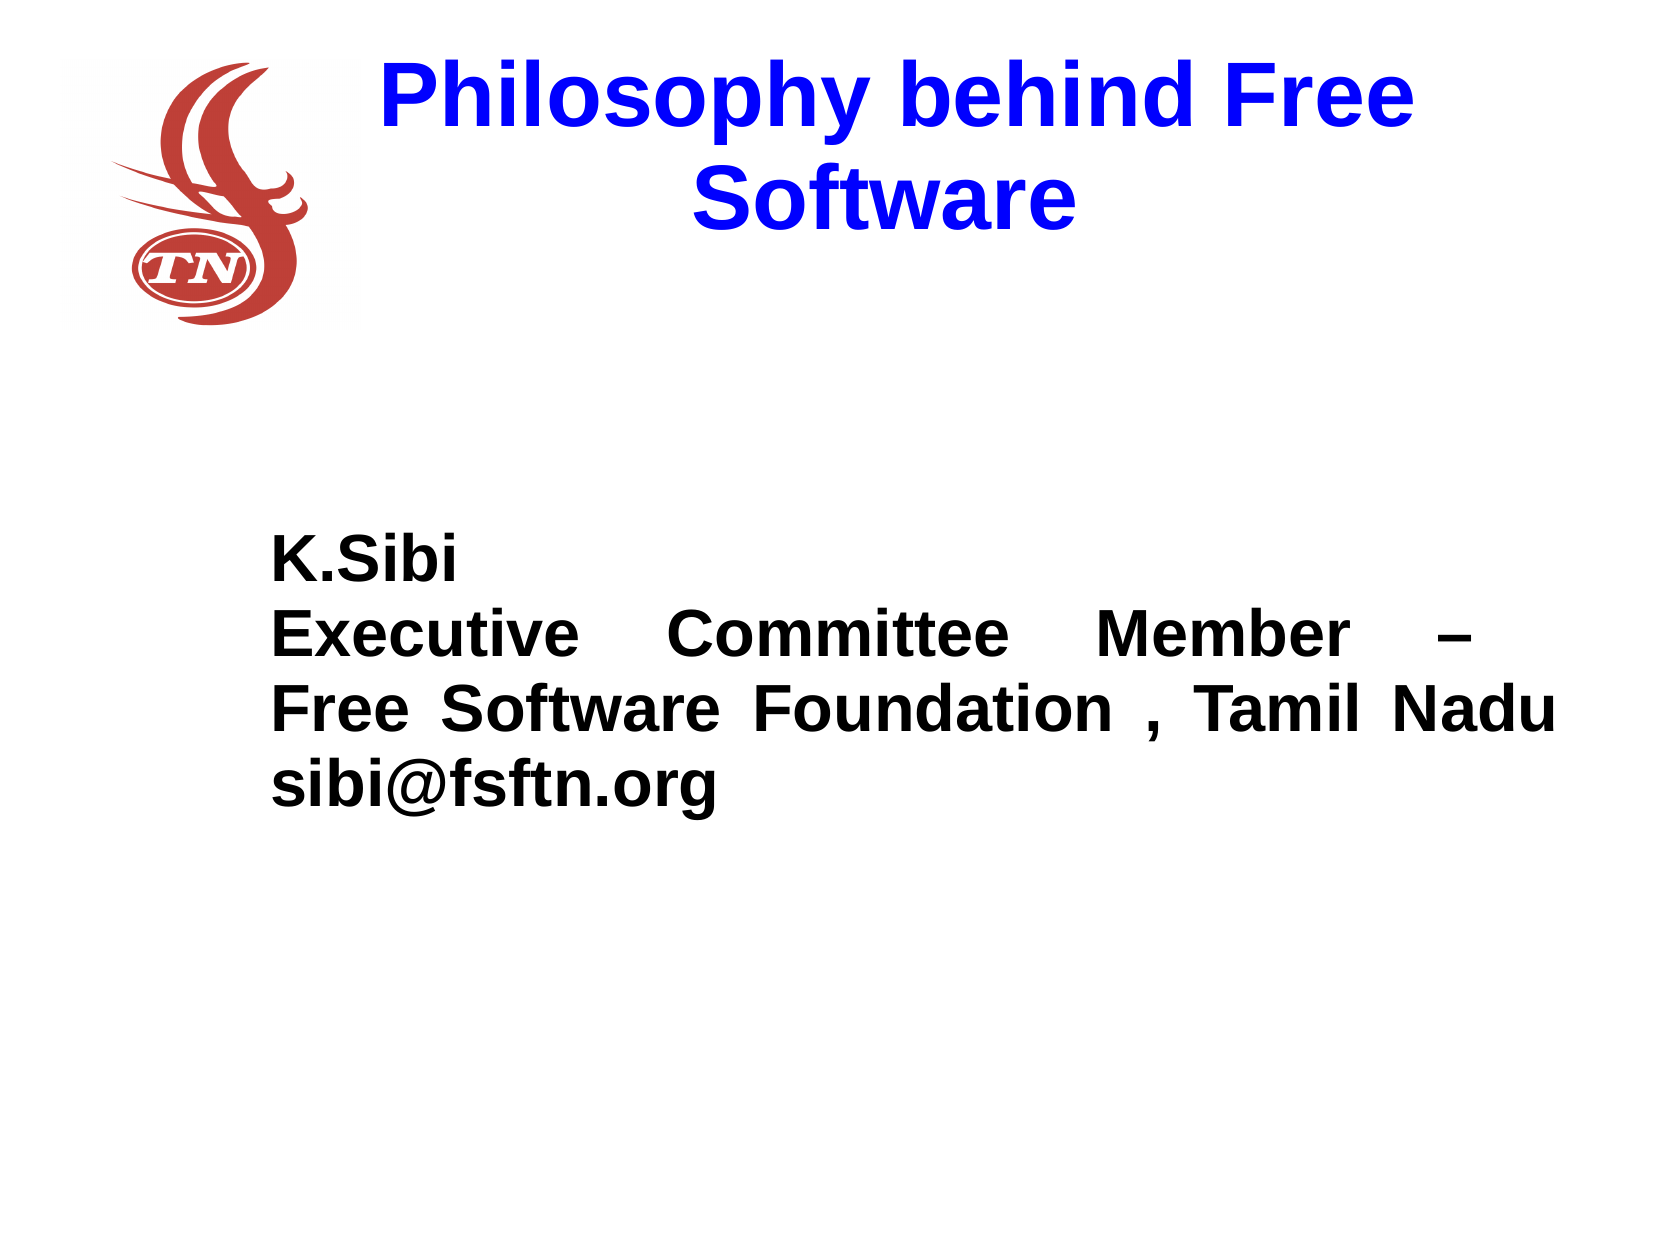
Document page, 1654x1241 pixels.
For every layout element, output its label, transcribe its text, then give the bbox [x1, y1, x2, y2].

title Philosophy behind Free Software [315, 43, 1481, 352]
picture [60, 59, 315, 331]
list [82, 290, 1538, 1010]
text_box K.Sibi Executive Committee Member – Free Software Foundation , Tamil Nadu sibi@fsftn.org [1538, 501, 1561, 841]
